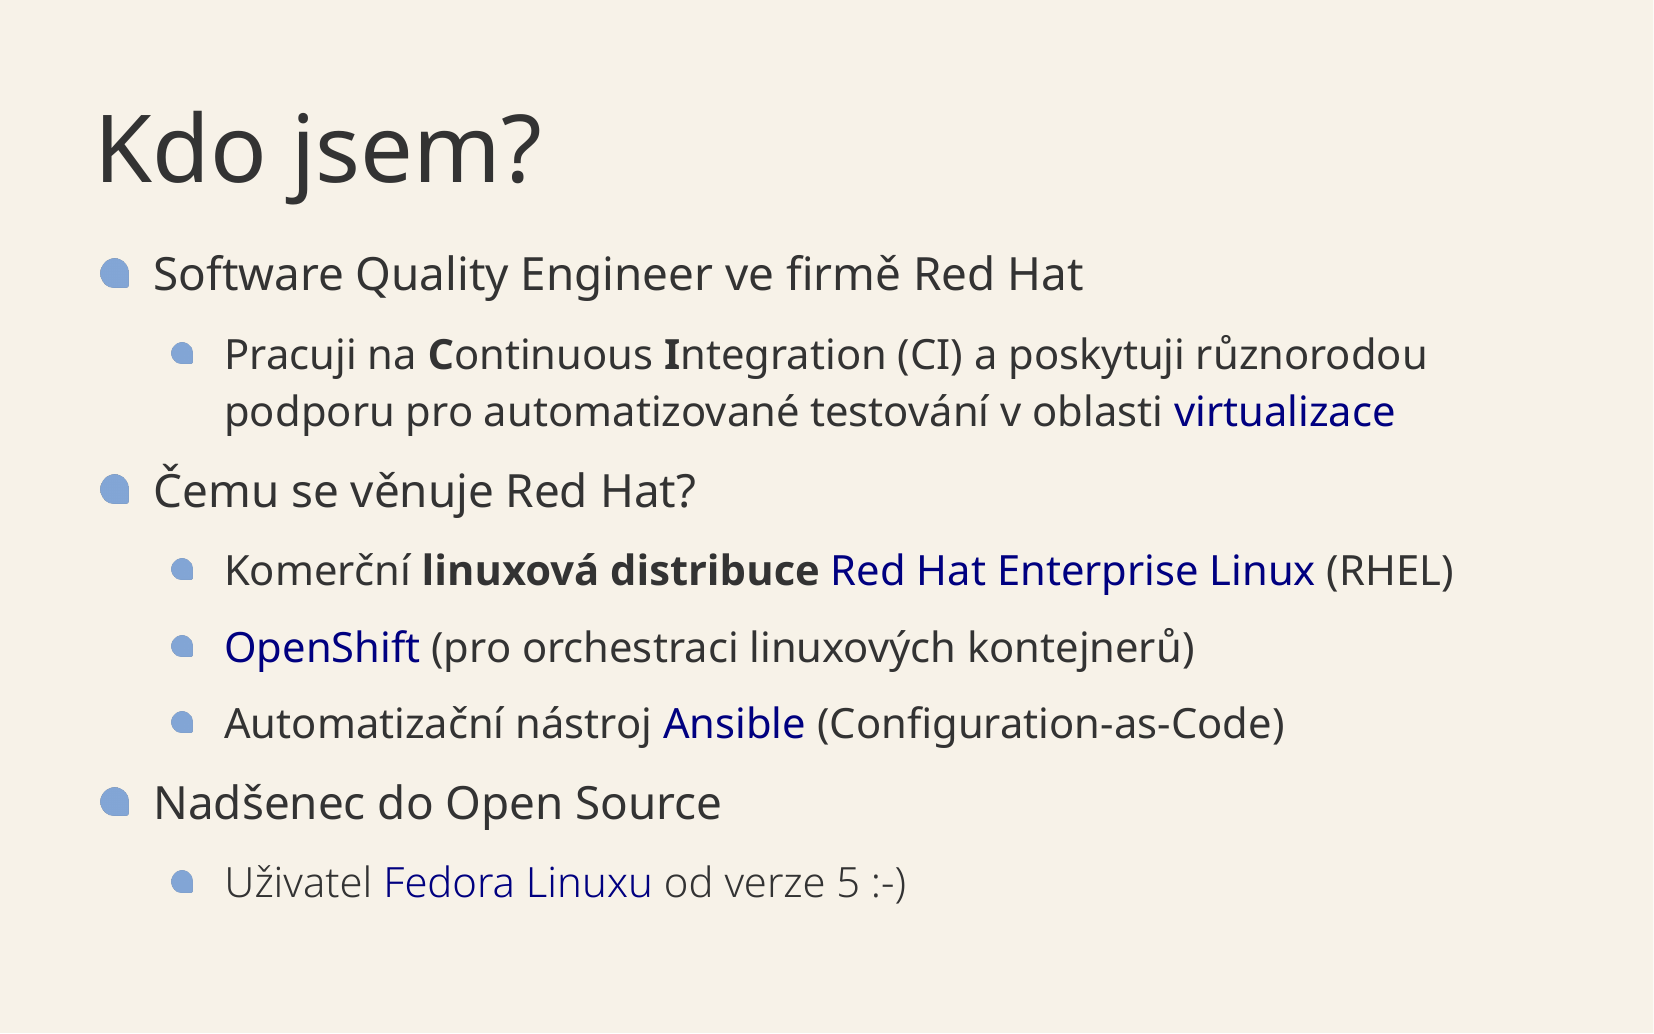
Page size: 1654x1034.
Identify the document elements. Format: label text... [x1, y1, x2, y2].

list Software Quality Engineer ve firmě Red Hat Pracuji na Continuous Integration (CI) a poskytuji různorodou podporu pro automatizované testování v oblasti virtualizace Čemu se věnuje Red Hat? Komerční linuxová distribuce Red Hat Enterprise Linux (RHEL) OpenShift (pro orchestraci linuxových kontejnerů) Automatizační nástroj Ansible (Configuration-as-Code) Nadšenec do Open Source Uživatel Fedora Linuxu od verze 5 :-) [82, 241, 1571, 912]
title Kdo jsem? [94, 83, 1426, 209]
